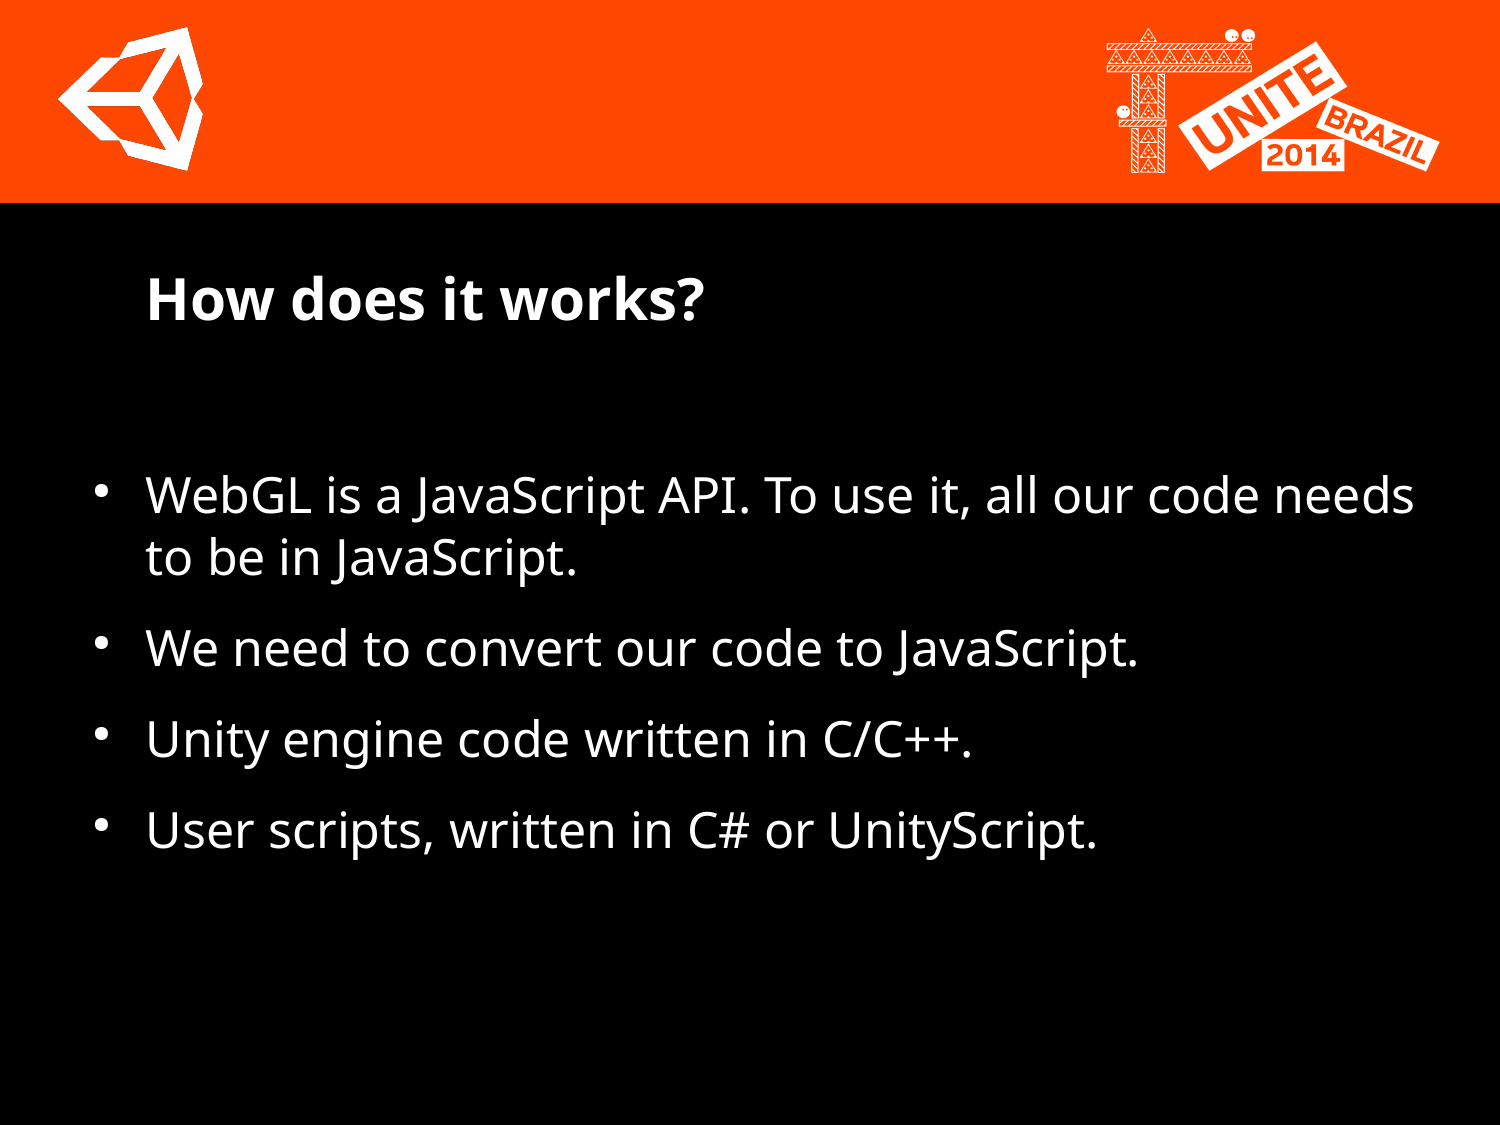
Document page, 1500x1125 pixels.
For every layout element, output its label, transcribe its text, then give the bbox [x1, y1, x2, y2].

list How does it works? WebGL is a JavaScript API. To use it, all our code needs to be in JavaScript. We need to convert our code to JavaScript. Unity engine code written in C/C++. User scripts, written in C# or UnityScript. [75, 263, 1425, 1006]
picture [56, 26, 203, 171]
